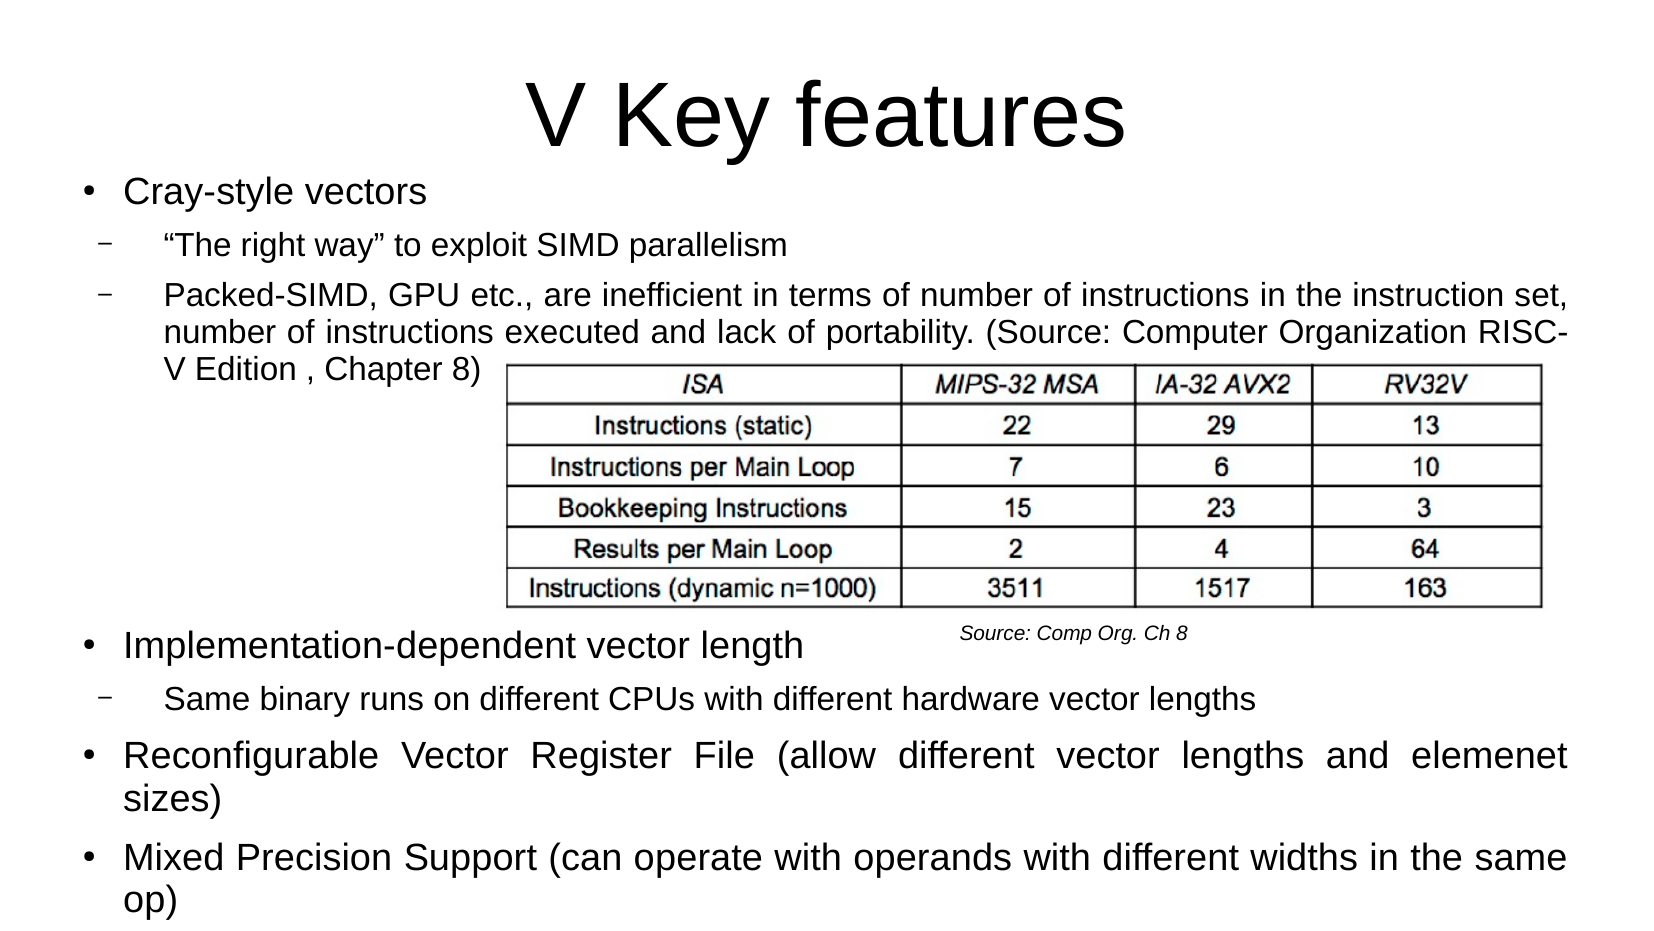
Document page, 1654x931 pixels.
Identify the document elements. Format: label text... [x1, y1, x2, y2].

text_box Source: Comp Org. Ch 8 [944, 614, 1548, 653]
picture [492, 354, 1549, 615]
list Cray-style vectors “The right way” to exploit SIMD parallelism Packed-SIMD, GPU etc., are inefficient in terms of number of instructions in the instruction set, number of instructions executed and lack of portability. (Source: Computer Organization RISC-V Edition , Chapter 8) Implementation-dependent vector length Same binary runs on different CPUs with different hardware vector lengths Reconfigurable Vector Register File (allow different vector lengths and elemenet sizes) Mixed Precision Support (can operate with operands with different widths in the same op) [82, 170, 1571, 922]
title V Key features [82, 37, 1571, 170]
